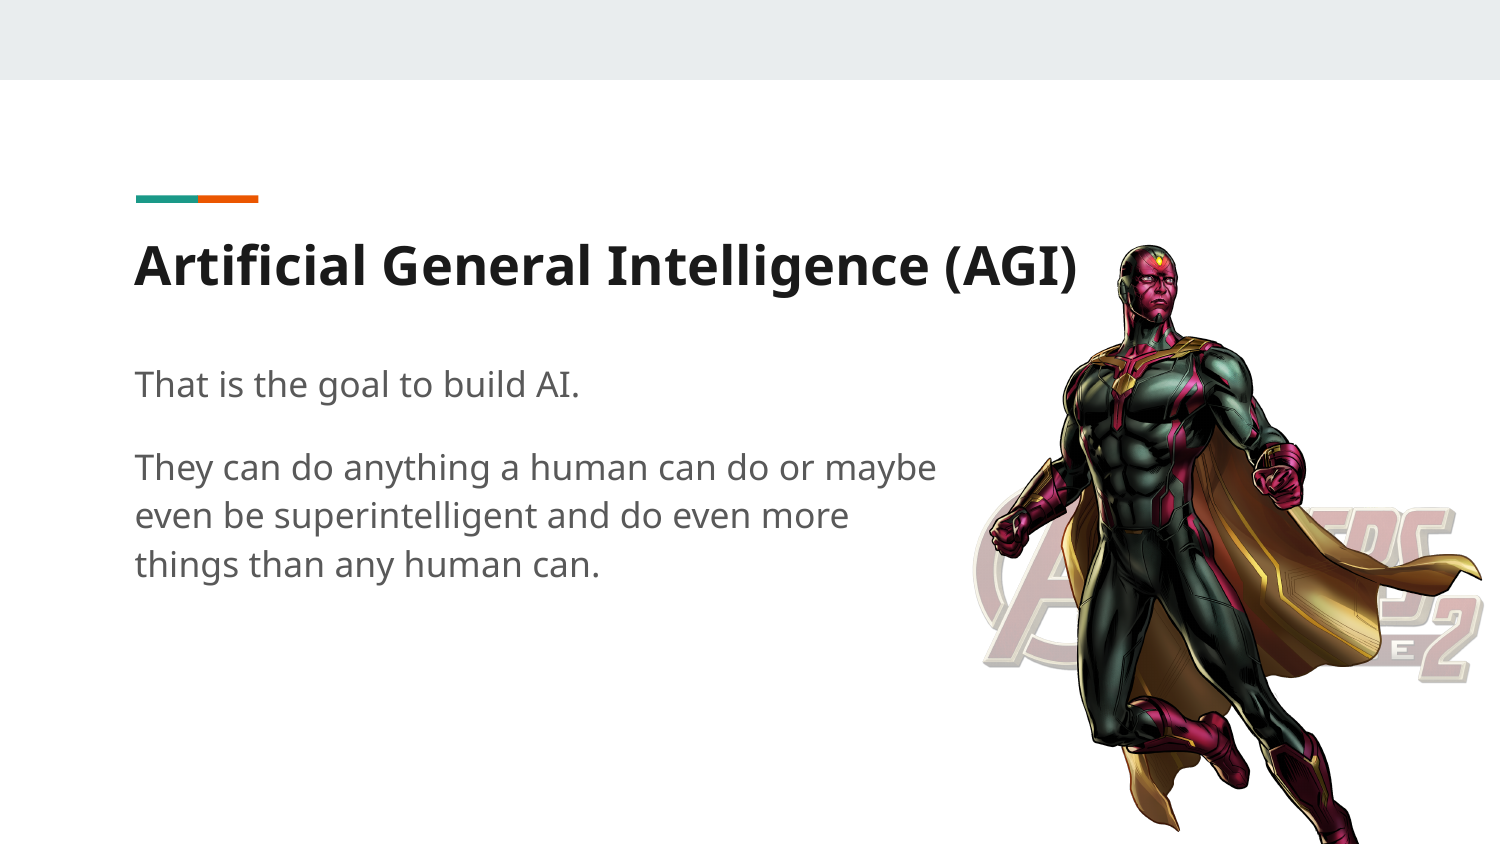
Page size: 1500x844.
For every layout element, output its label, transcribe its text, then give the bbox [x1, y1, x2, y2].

list That is the goal to build AI. They can do anything a human can do or maybe even be superintelligent and do even more things than any human can. [119, 341, 956, 712]
picture [965, 224, 1494, 844]
title Artificial General Intelligence (AGI) [119, 216, 1381, 305]
